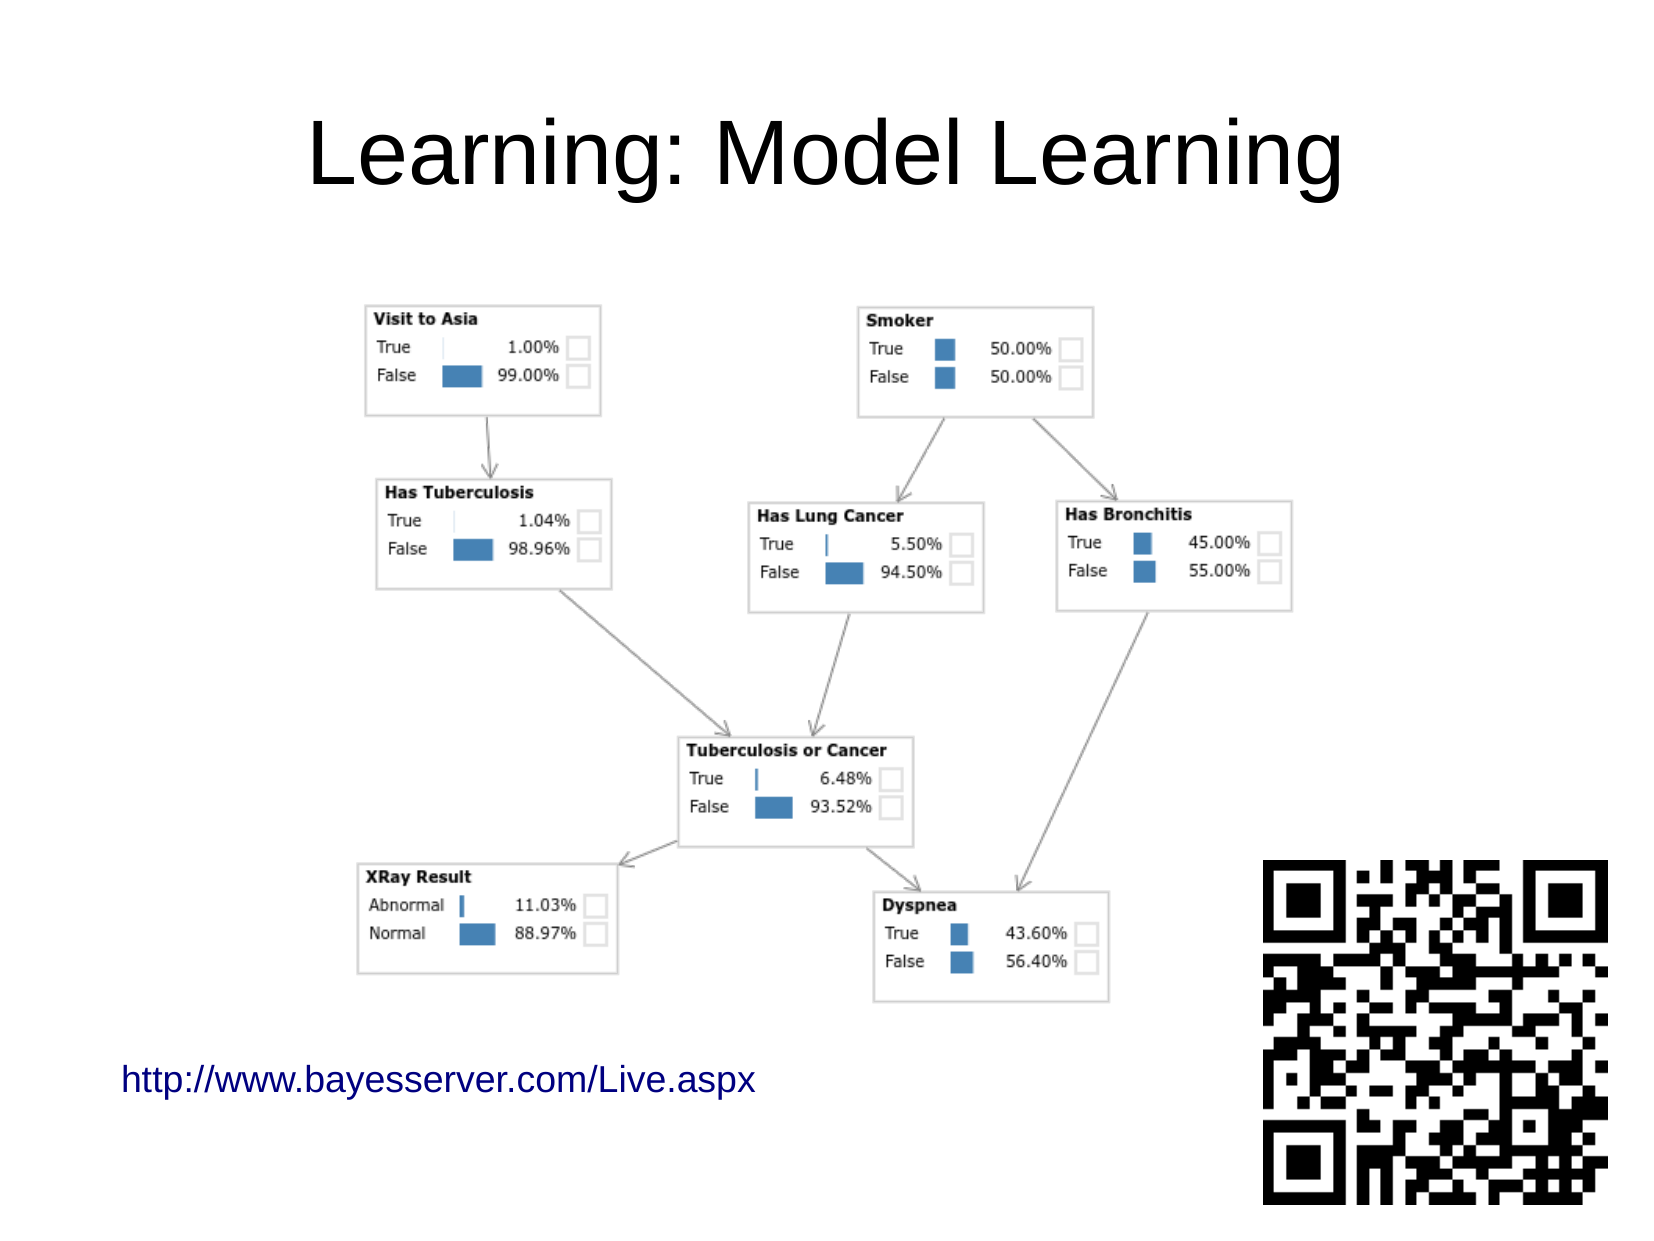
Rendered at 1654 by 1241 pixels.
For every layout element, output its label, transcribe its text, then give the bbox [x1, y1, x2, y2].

text_box http://www.bayesserver.com/Live.aspx [106, 1051, 1263, 1108]
picture [291, 236, 1608, 1205]
title Learning: Model Learning [82, 49, 1571, 257]
